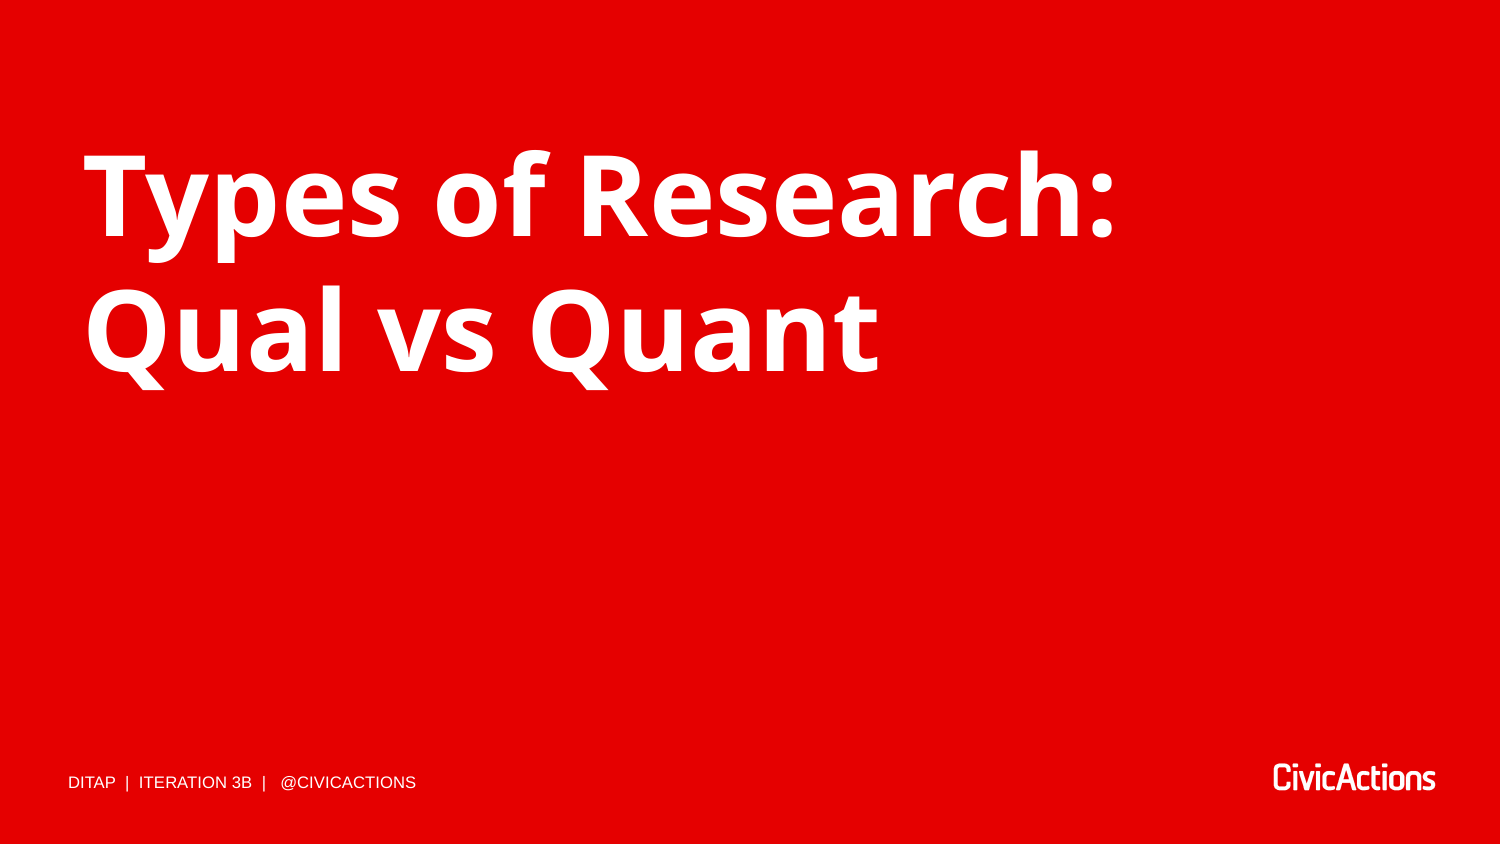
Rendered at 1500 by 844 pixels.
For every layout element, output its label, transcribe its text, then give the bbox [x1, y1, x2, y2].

title Types of Research: Qual vs Quant [73, 114, 1354, 470]
picture [1271, 758, 1438, 795]
